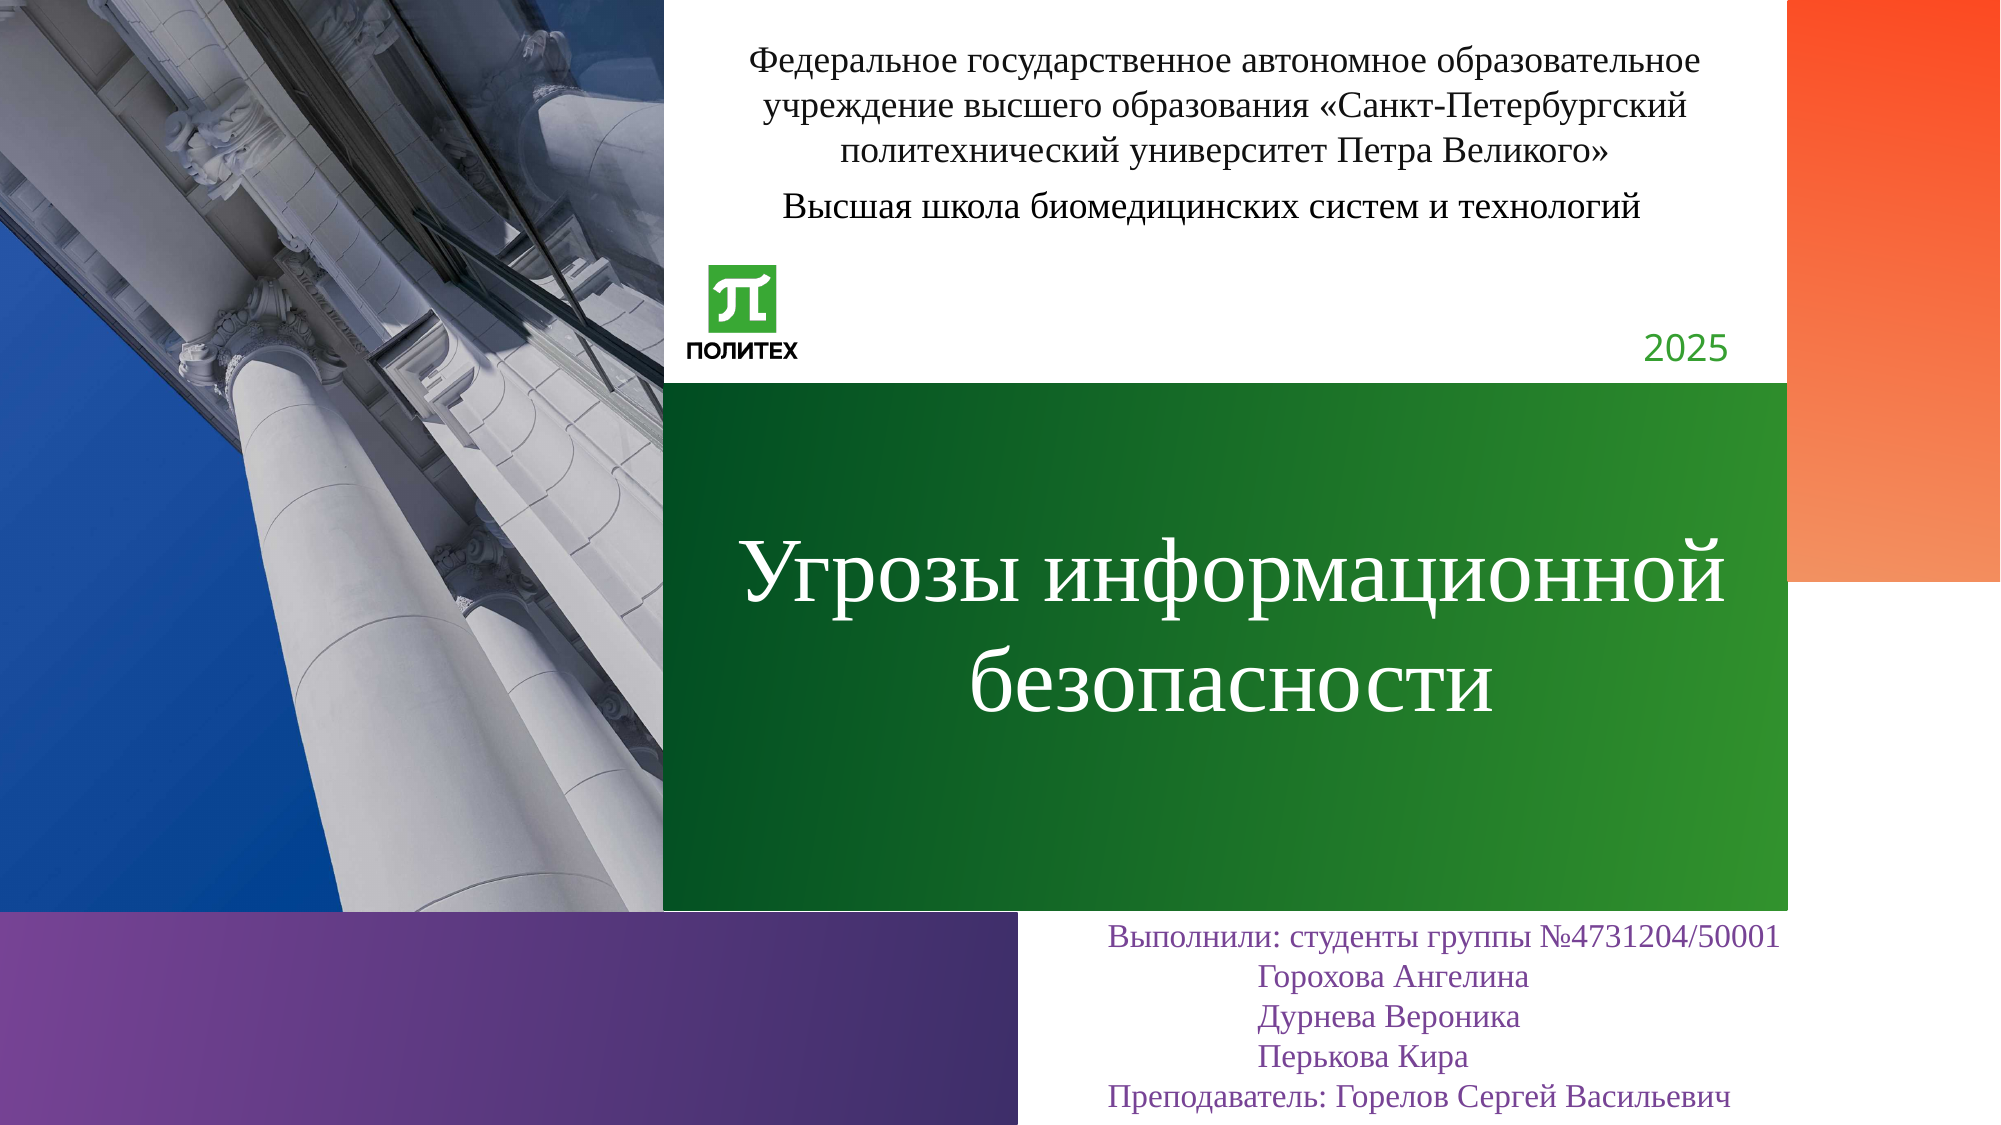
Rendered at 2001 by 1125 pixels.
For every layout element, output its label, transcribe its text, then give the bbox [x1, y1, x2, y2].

text_box [0, 912, 1018, 1125]
text_box Угрозы информационной безопасности [679, 501, 1786, 1047]
picture [0, 0, 664, 912]
text_box 2025 [1453, 317, 1745, 377]
text_box Федеральное государственное автономное образовательное учреждение высшего образования «Санкт-Петербургский политехнический университет Петра Великого» [649, 27, 1802, 178]
text_box Высшая школа биомедицинских систем и технологий [767, 177, 1684, 237]
text_box [663, 0, 2000, 911]
text_box Выполнили: студенты группы №4731204/50001 Горохова Ангелина Дурнева Вероника Перькова Кира Преподаватель: Горелов Сергей Васильевич [1092, 907, 1886, 1122]
picture [687, 265, 798, 359]
